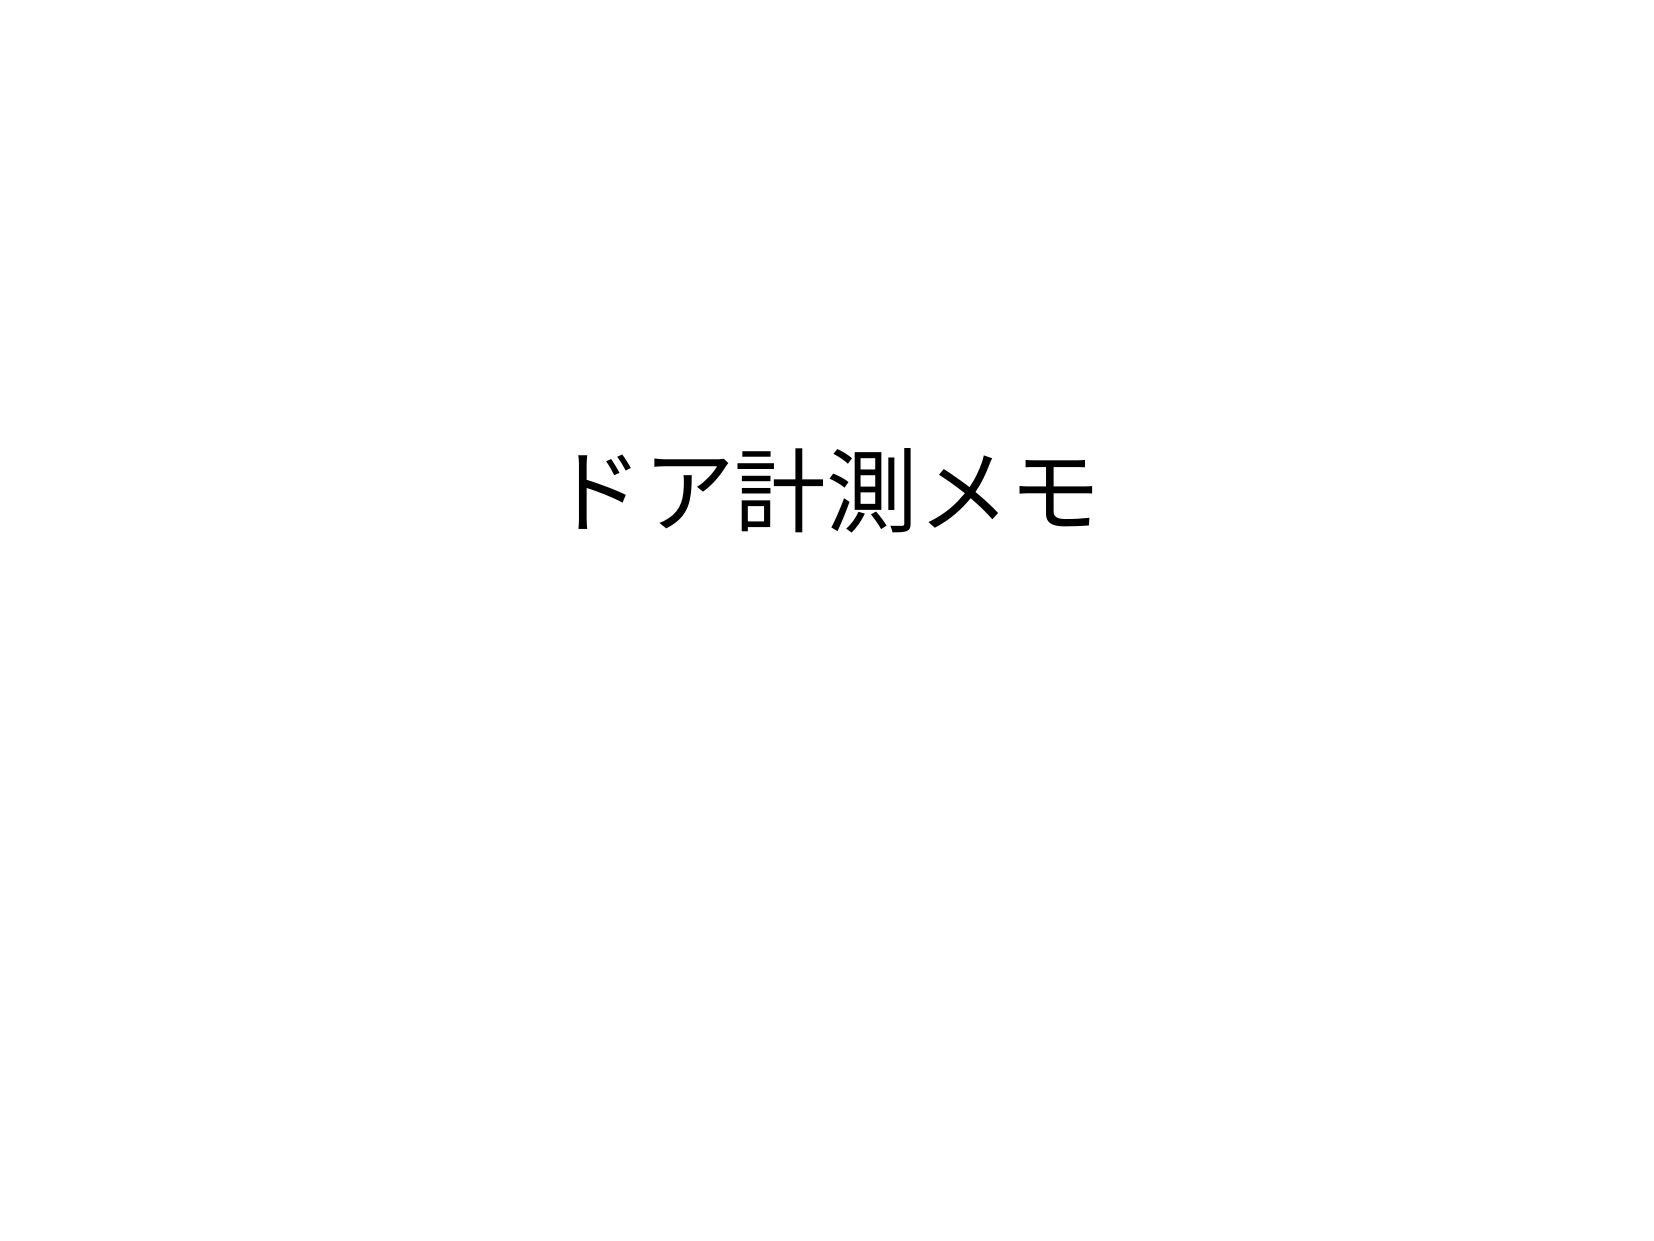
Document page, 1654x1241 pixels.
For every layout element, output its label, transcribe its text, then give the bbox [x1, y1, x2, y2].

title ドア計測メモ [82, 435, 1571, 535]
